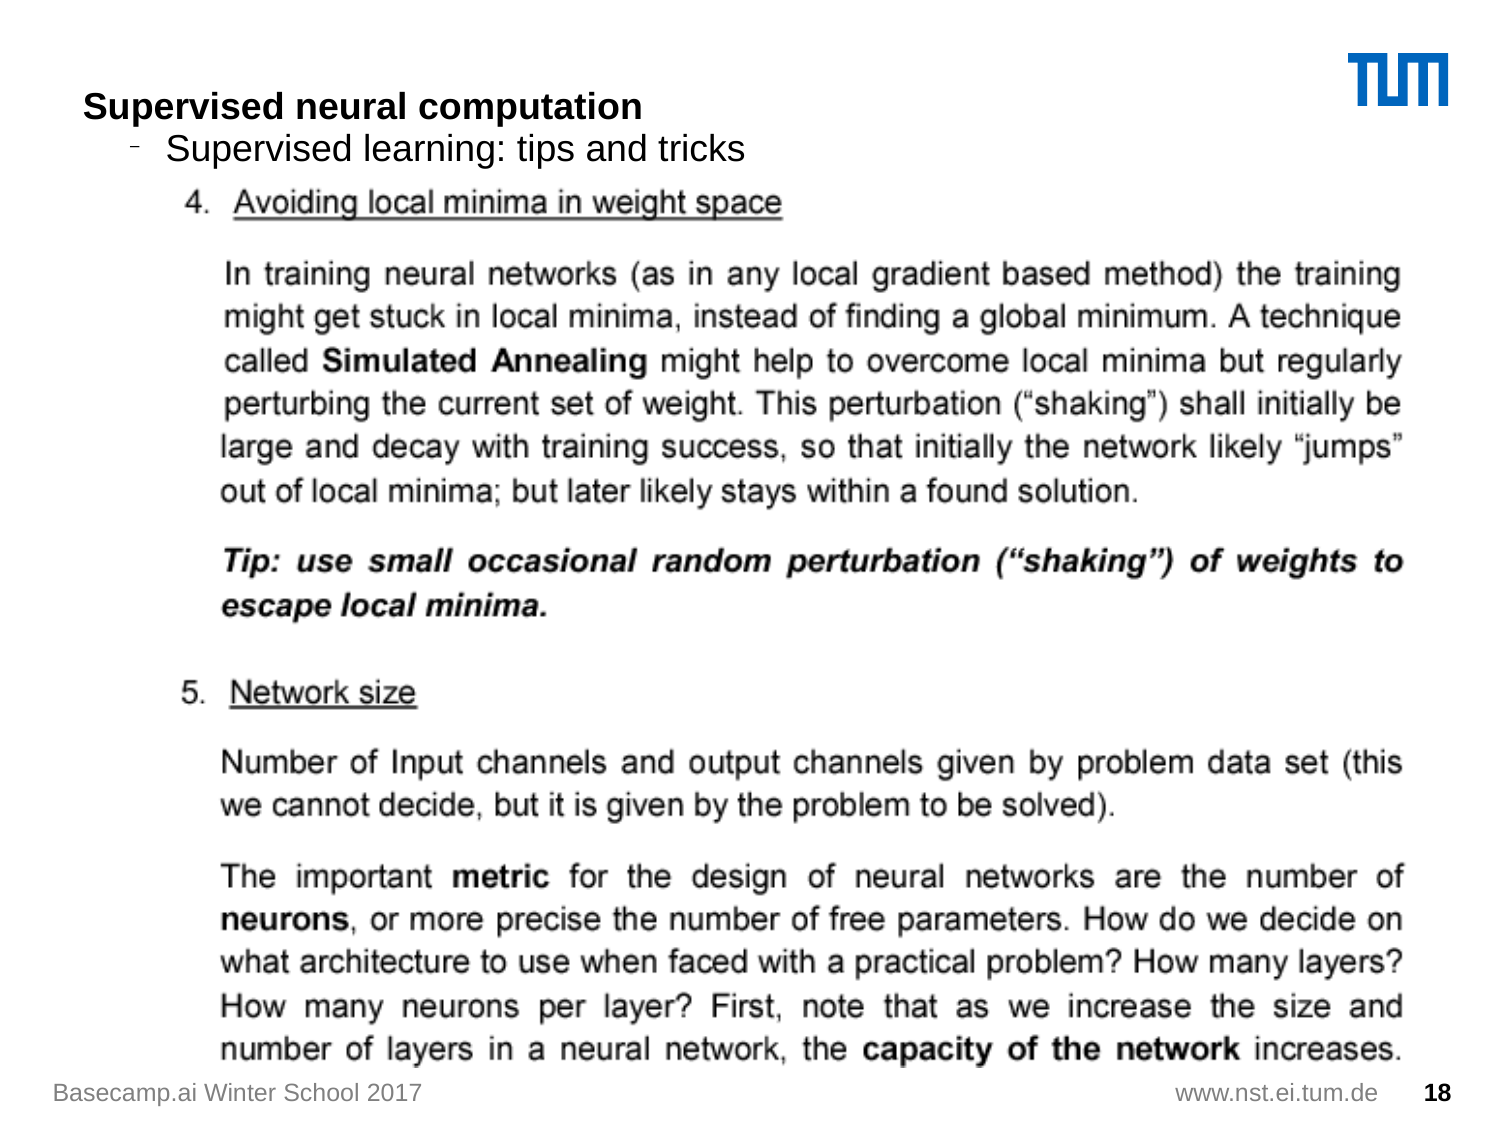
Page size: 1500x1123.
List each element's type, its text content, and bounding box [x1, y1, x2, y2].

picture [169, 171, 1412, 1068]
text_box Supervised neural computation Supervised learning: tips and tricks [68, 77, 1406, 343]
